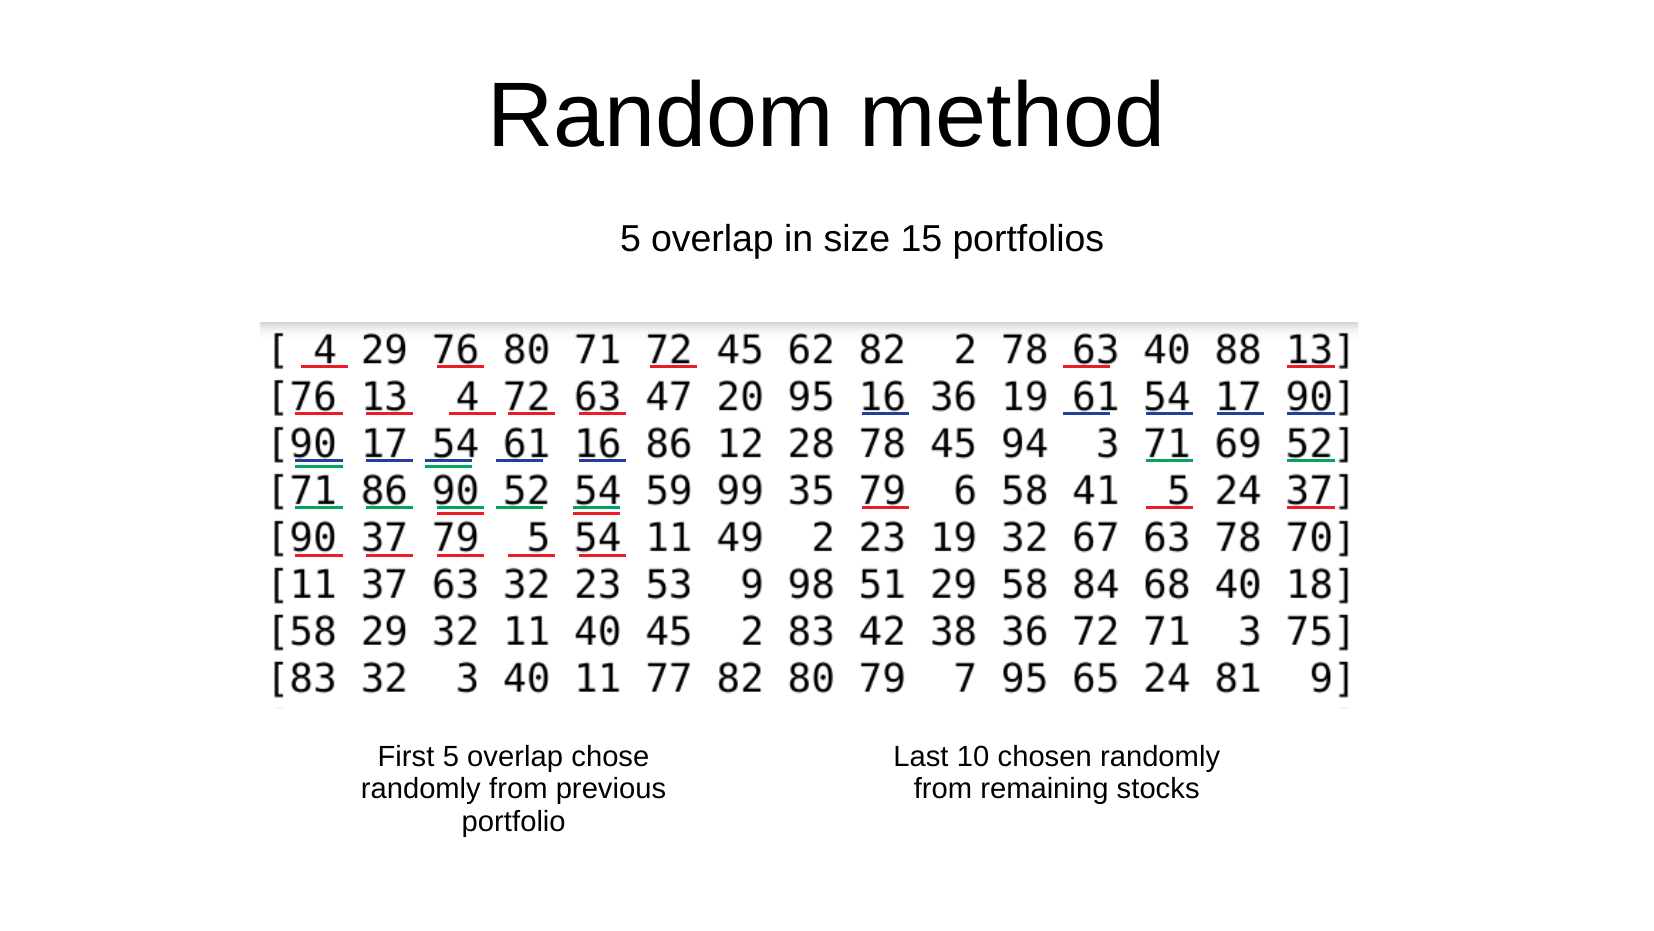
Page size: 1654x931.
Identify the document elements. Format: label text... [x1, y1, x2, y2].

text_box Last 10 chosen randomly from remaining stocks [874, 732, 1241, 845]
title Random method [82, 37, 1571, 193]
list 5 overlap in size 15 portfolios [82, 217, 1571, 260]
text_box First 5 overlap chose randomly from previous portfolio [342, 732, 686, 845]
picture [259, 322, 1359, 709]
